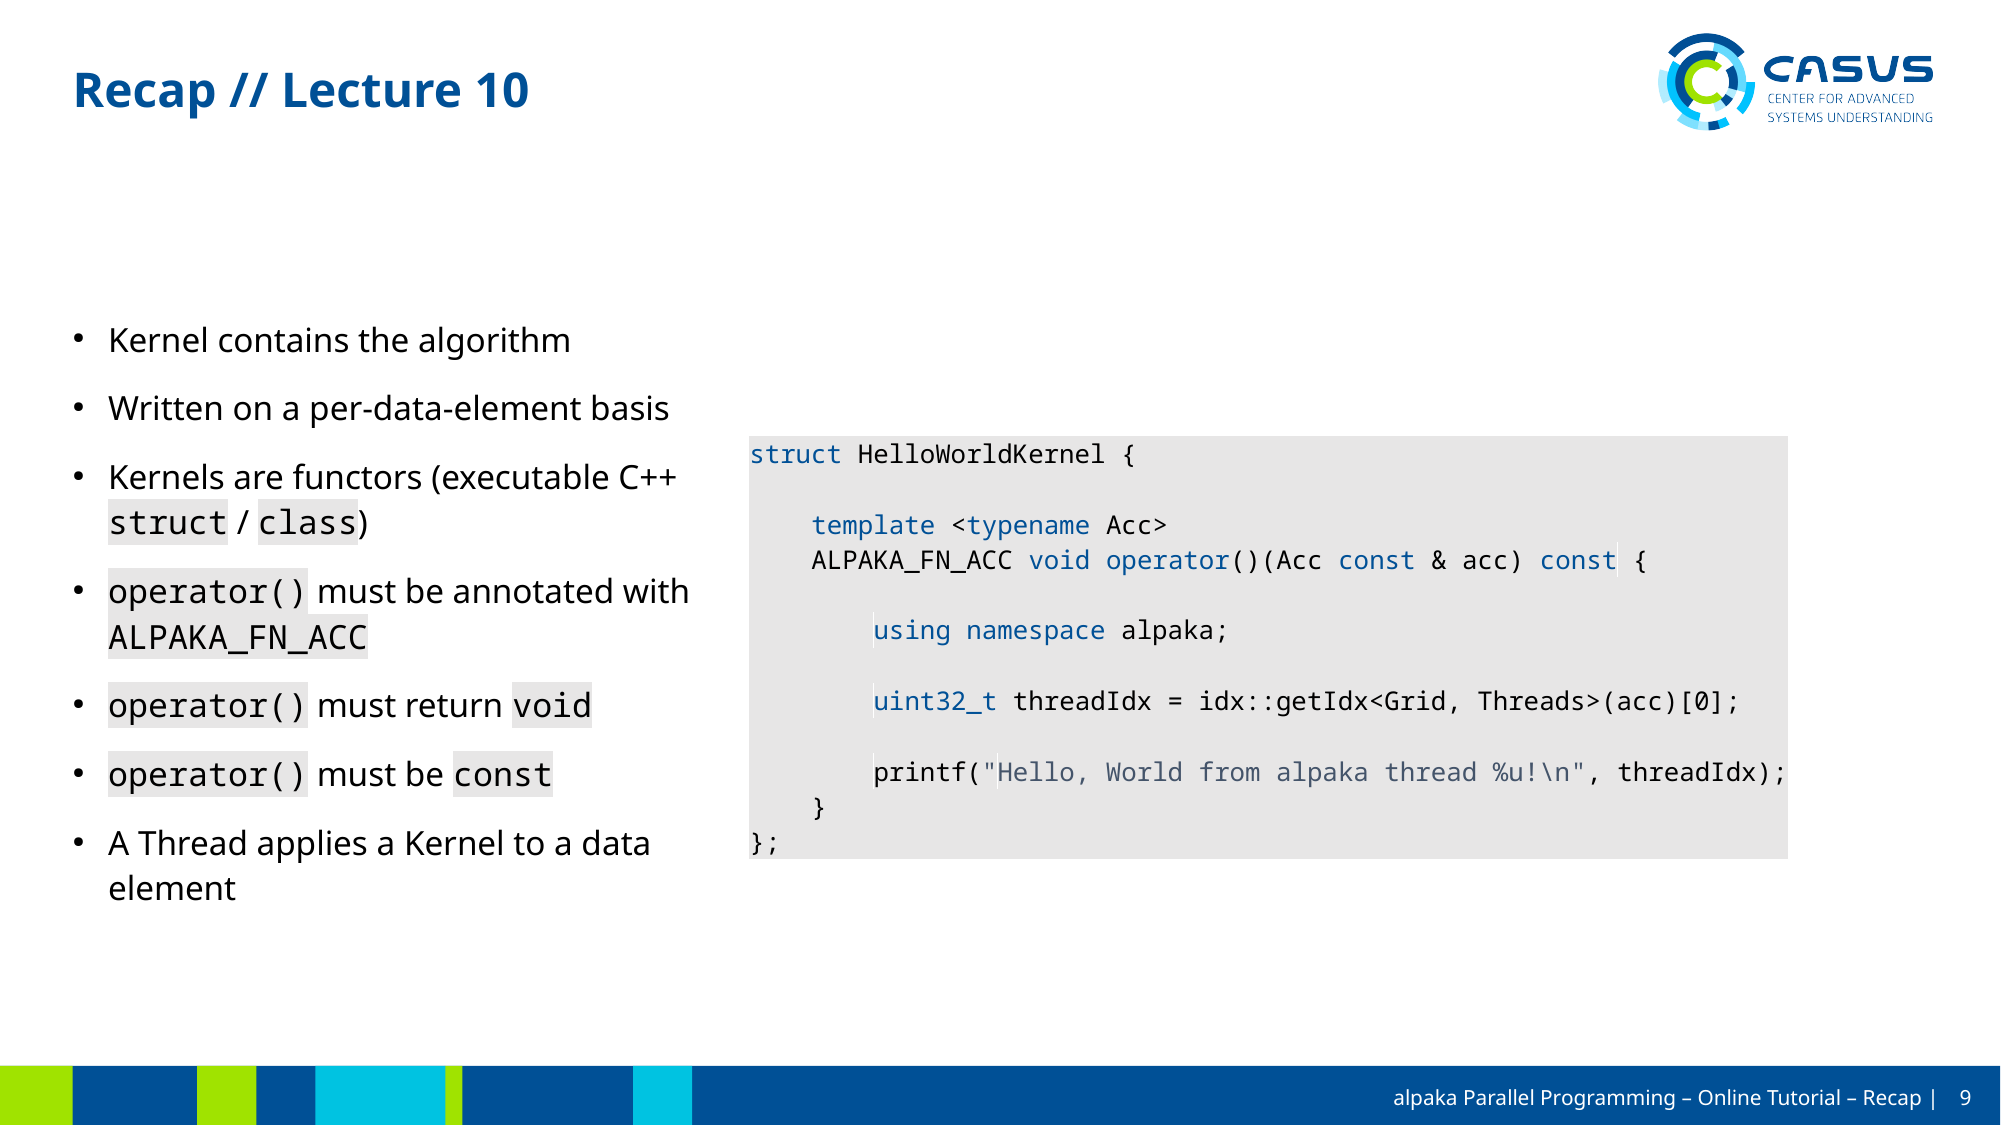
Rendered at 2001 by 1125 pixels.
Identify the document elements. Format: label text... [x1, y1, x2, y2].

list struct HelloWorldKernel { template <typename Acc> ALPAKA_FN_ACC void operator()(Acc const & acc) const { using namespace alpaka; uint32_t threadIdx = idx::getIdx<Grid, Threads>(acc)[0]; printf("Hello, World from alpaka thread %u!\n", threadIdx); } }; [749, 316, 1886, 979]
title Recap // Lecture 10 [72, 54, 1620, 123]
list Kernel contains the algorithm Written on a per-data-element basis Kernels are functors (executable C++ struct / class) operator() must be annotated with ALPAKA_FN_ACC operator() must return void operator() must be const A Thread applies a Kernel to a data element [72, 316, 733, 979]
picture [1658, 33, 1933, 131]
